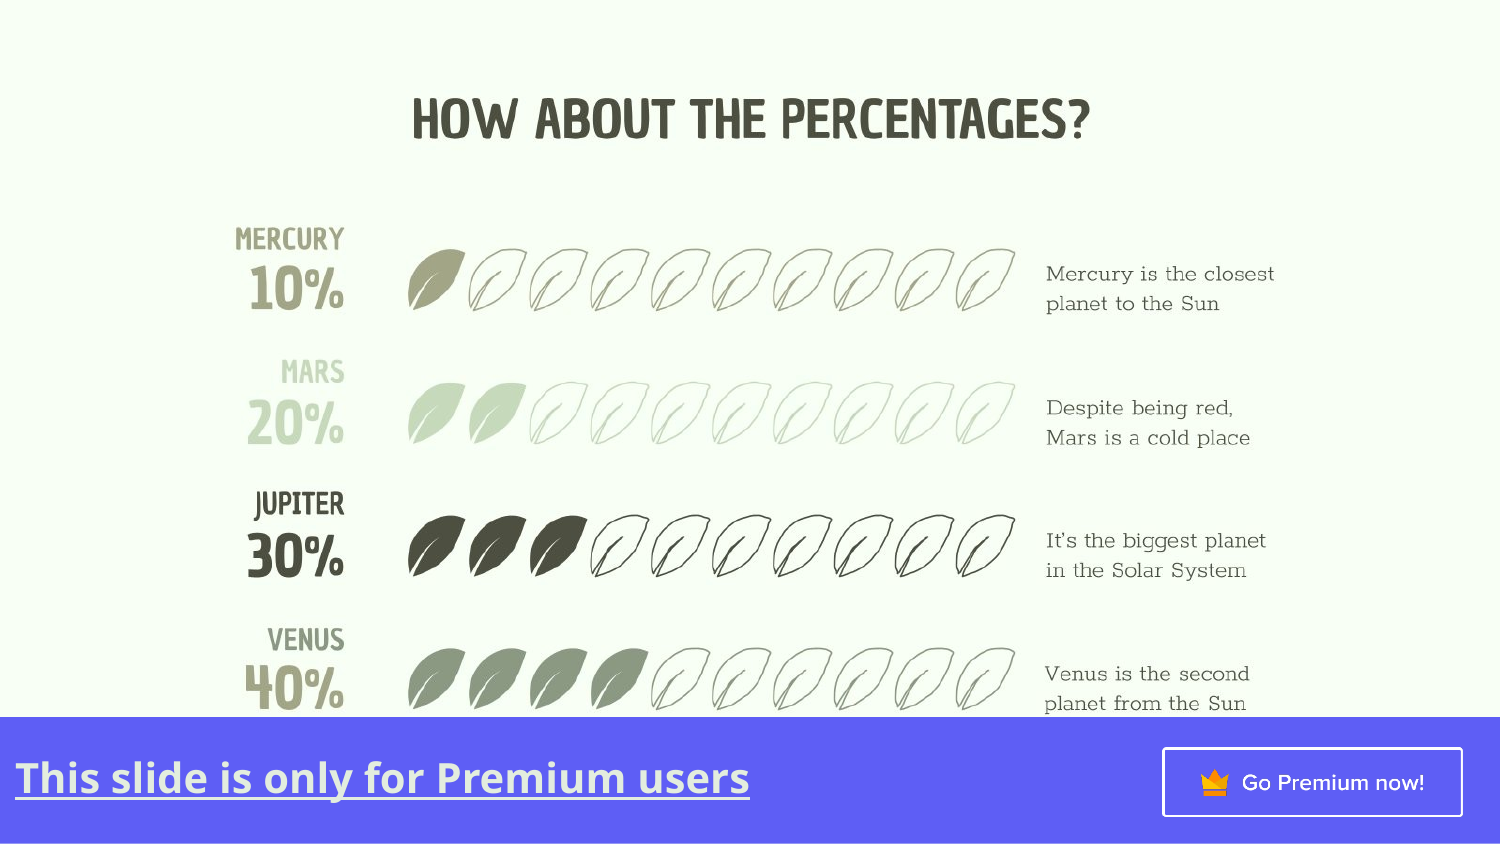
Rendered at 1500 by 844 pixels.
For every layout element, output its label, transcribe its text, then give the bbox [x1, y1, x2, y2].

picture [1162, 747, 1463, 817]
picture [0, 0, 1500, 717]
text_box This slide is only for Premium users [0, 717, 1500, 844]
